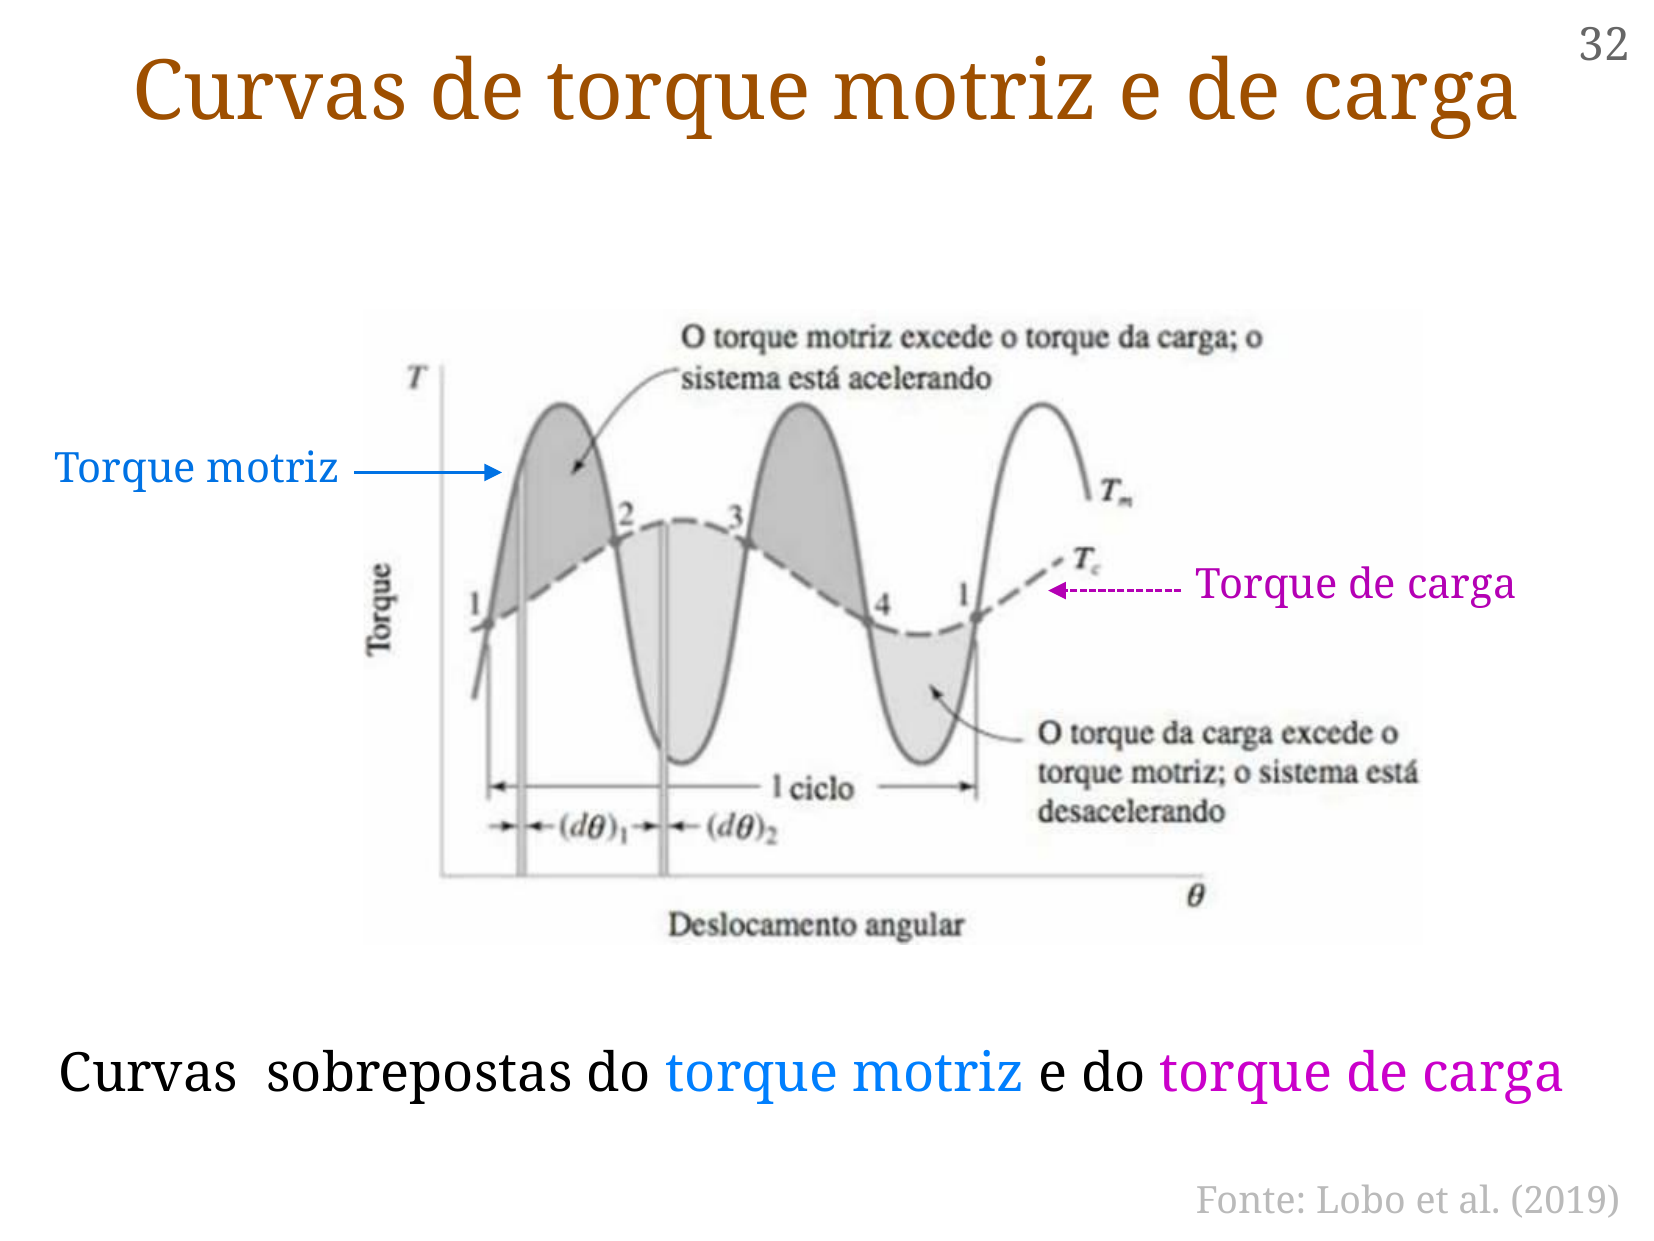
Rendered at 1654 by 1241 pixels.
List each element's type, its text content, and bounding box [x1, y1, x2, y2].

list Curvas sobrepostas do torque motriz e do torque de carga [59, 1033, 1595, 1211]
text_box Torque de carga [1181, 546, 1536, 635]
text_box Torque motriz [39, 430, 355, 502]
picture [339, 309, 1423, 945]
title Curvas de torque motriz e de carga [59, 29, 1595, 148]
text_box Fonte: Lobo et al. (2019) [1181, 1166, 1636, 1233]
